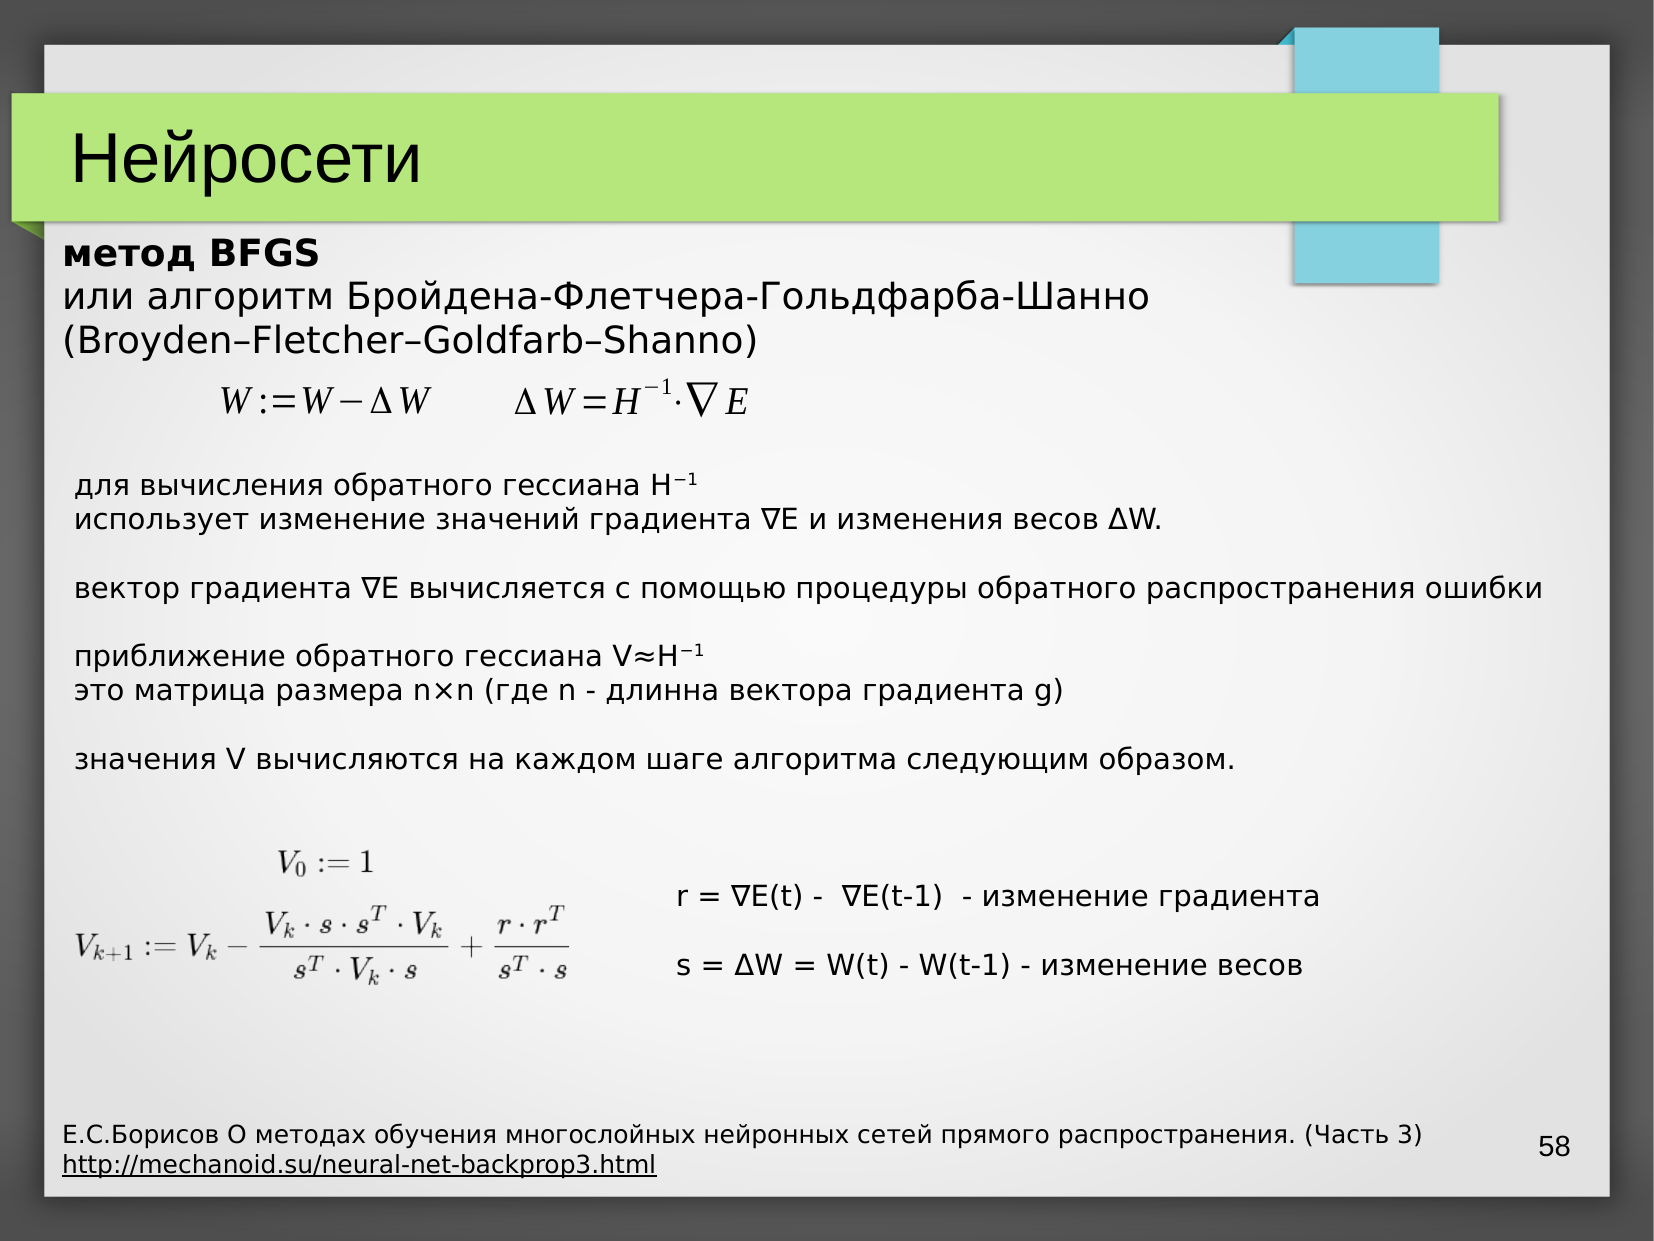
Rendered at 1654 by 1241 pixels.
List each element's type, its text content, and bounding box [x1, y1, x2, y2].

title Нейросети [70, 118, 1205, 199]
chart [507, 377, 758, 427]
text_box r = ∇E(t) - ∇E(t-1) - изменение градиента s = ΔW = W(t) - W(t-1) - изменение весов [661, 872, 1347, 1004]
picture [0, 0, 1654, 1241]
chart [212, 385, 439, 427]
text_box метод BFGS или алгоритм Бройдена-Флетчера-Гольдфарба-Шанно (Broyden–Fletcher–Goldfarb–Shanno) [47, 224, 1205, 378]
text_box для вычисления обратного гессиана H−1 использует изменение значений градиента ∇E и изменения весов ΔW. вектор градиента ∇E вычисляется с помощью процедуры обратного распространения ошибки приближение обратного гессиана V≈H−1 это матрица размера n×n (где n - длинна вектора градиента g) значения V вычисляются на каждом шаге алгоритма следующим образом. [59, 460, 1596, 784]
text_box Е.С.Борисов О методах обучения многослойных нейронных сетей прямого распространения. (Часть 3) http://mechanoid.su/neural-net-backprop3.html [47, 1113, 1477, 1187]
